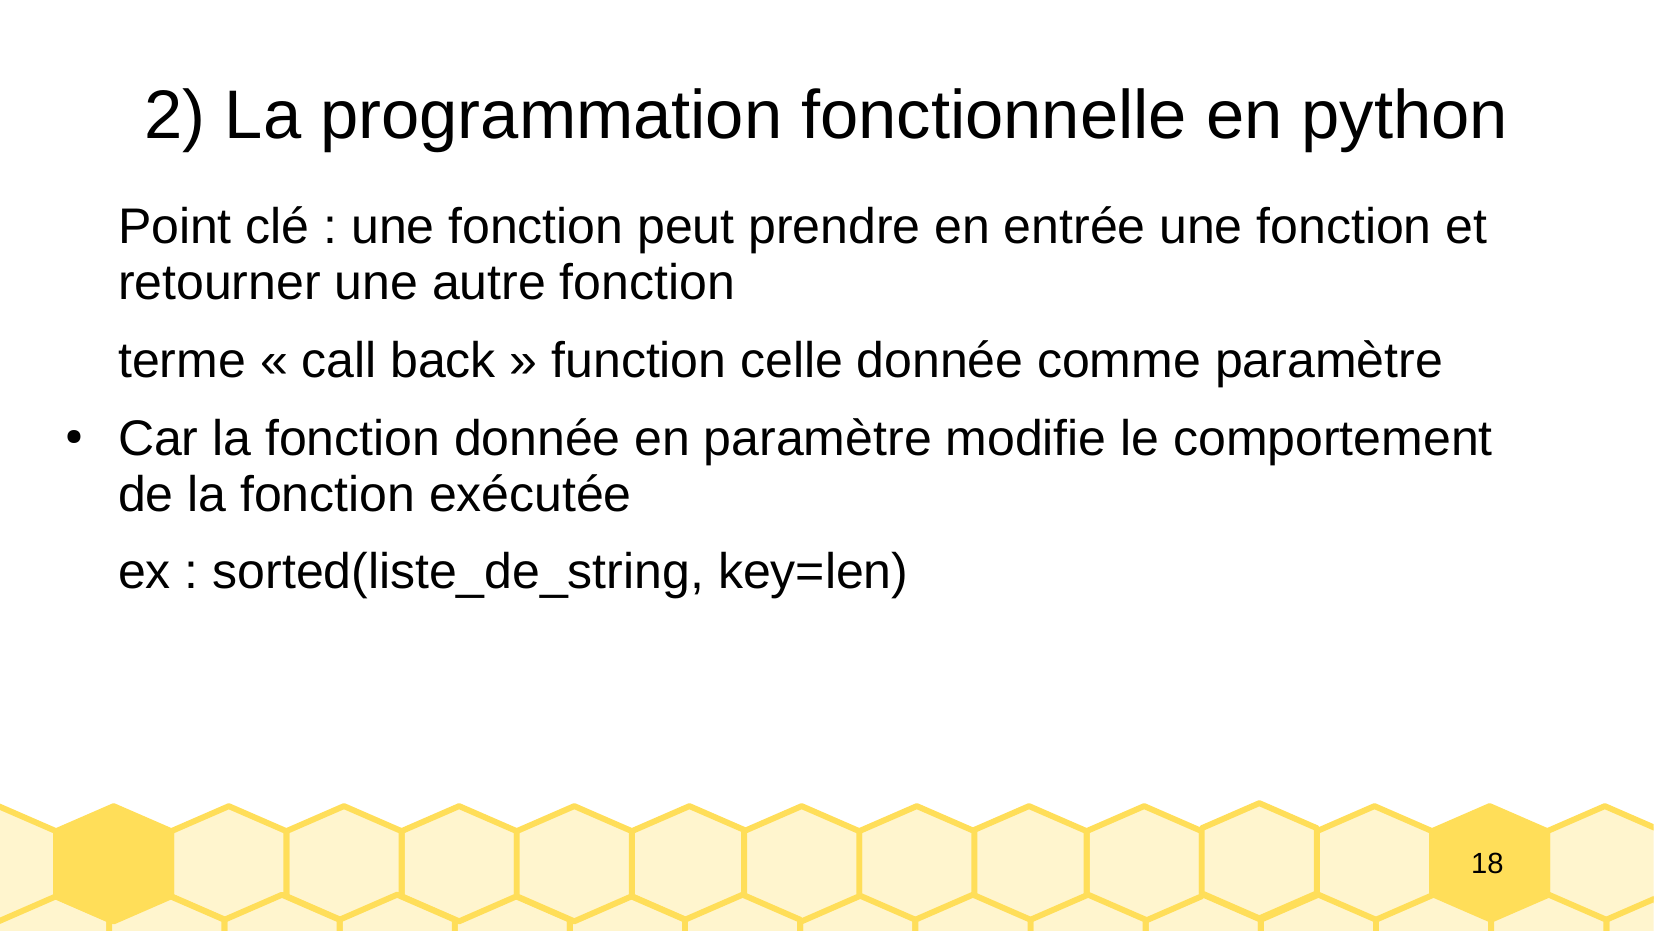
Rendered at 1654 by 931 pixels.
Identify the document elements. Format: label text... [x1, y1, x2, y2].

list Point clé : une fonction peut prendre en entrée une fonction et retourner une autre fonction terme « call back » function celle donnée comme paramètre Car la fonction donnée en paramètre modifie le comportement de la fonction exécutée ex : sorted(liste_de_string, key=len) [47, 198, 1536, 739]
title 2) La programmation fonctionnelle en python [82, 37, 1571, 193]
